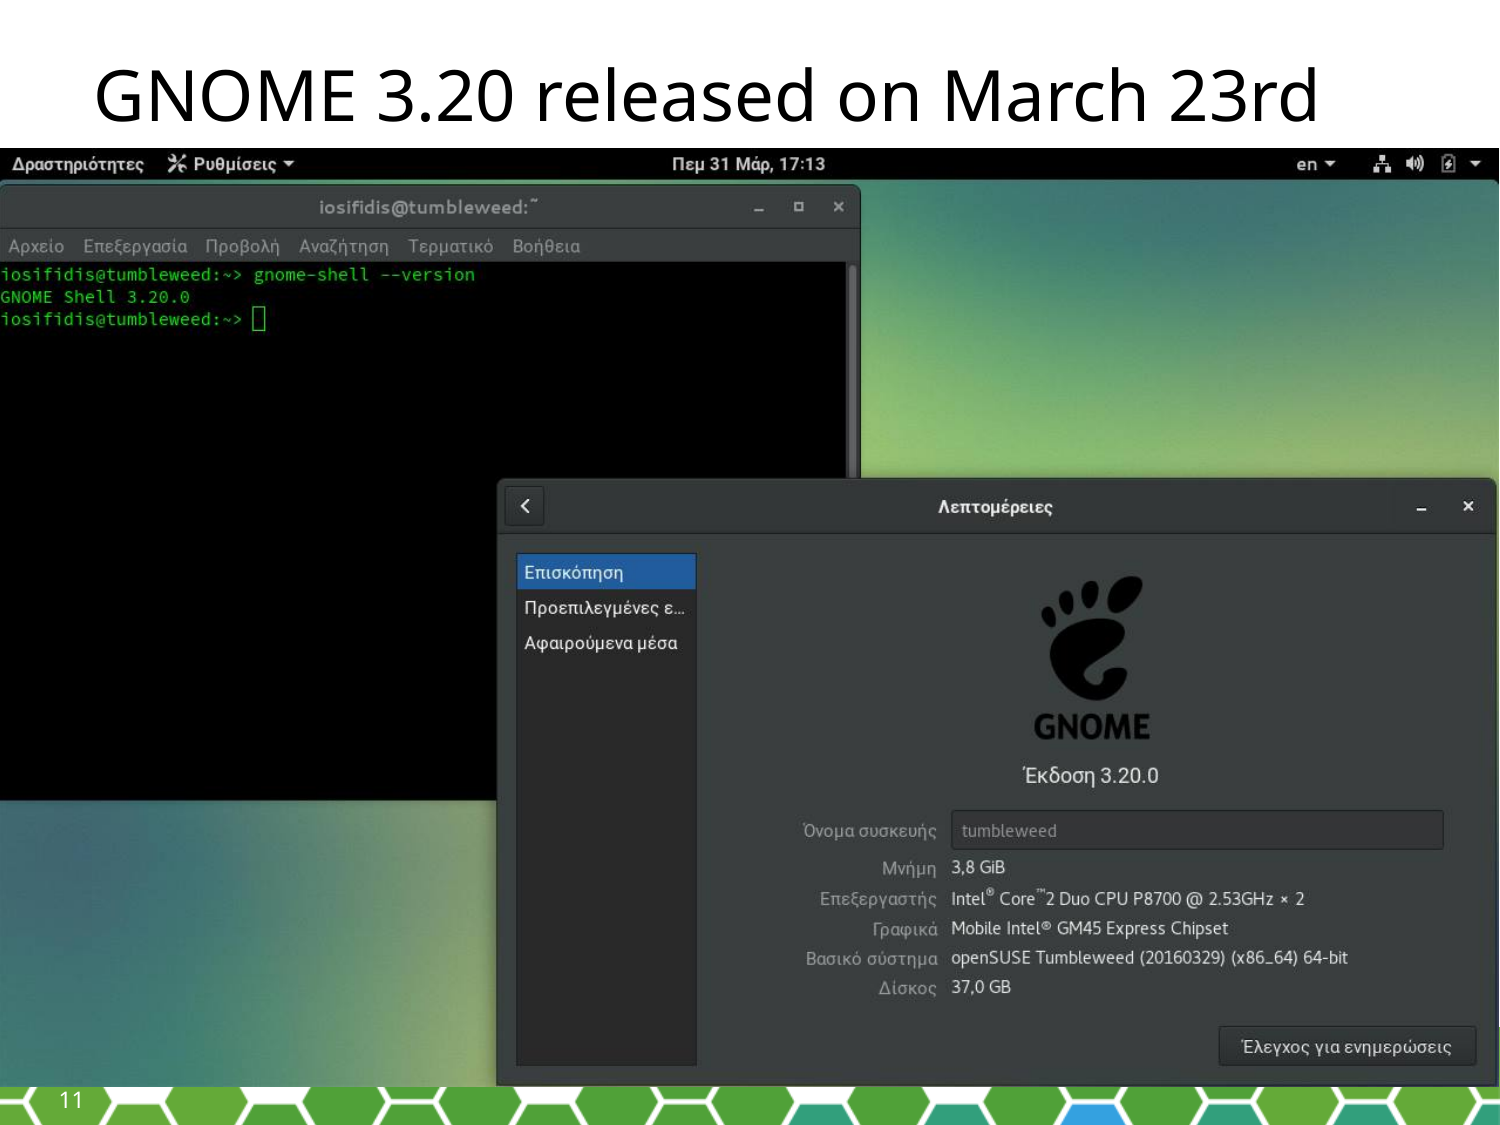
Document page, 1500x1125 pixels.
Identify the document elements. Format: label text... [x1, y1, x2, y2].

picture [0, 148, 1500, 1125]
title GNOME 3.20 released on March 23rd [93, 10, 1418, 148]
